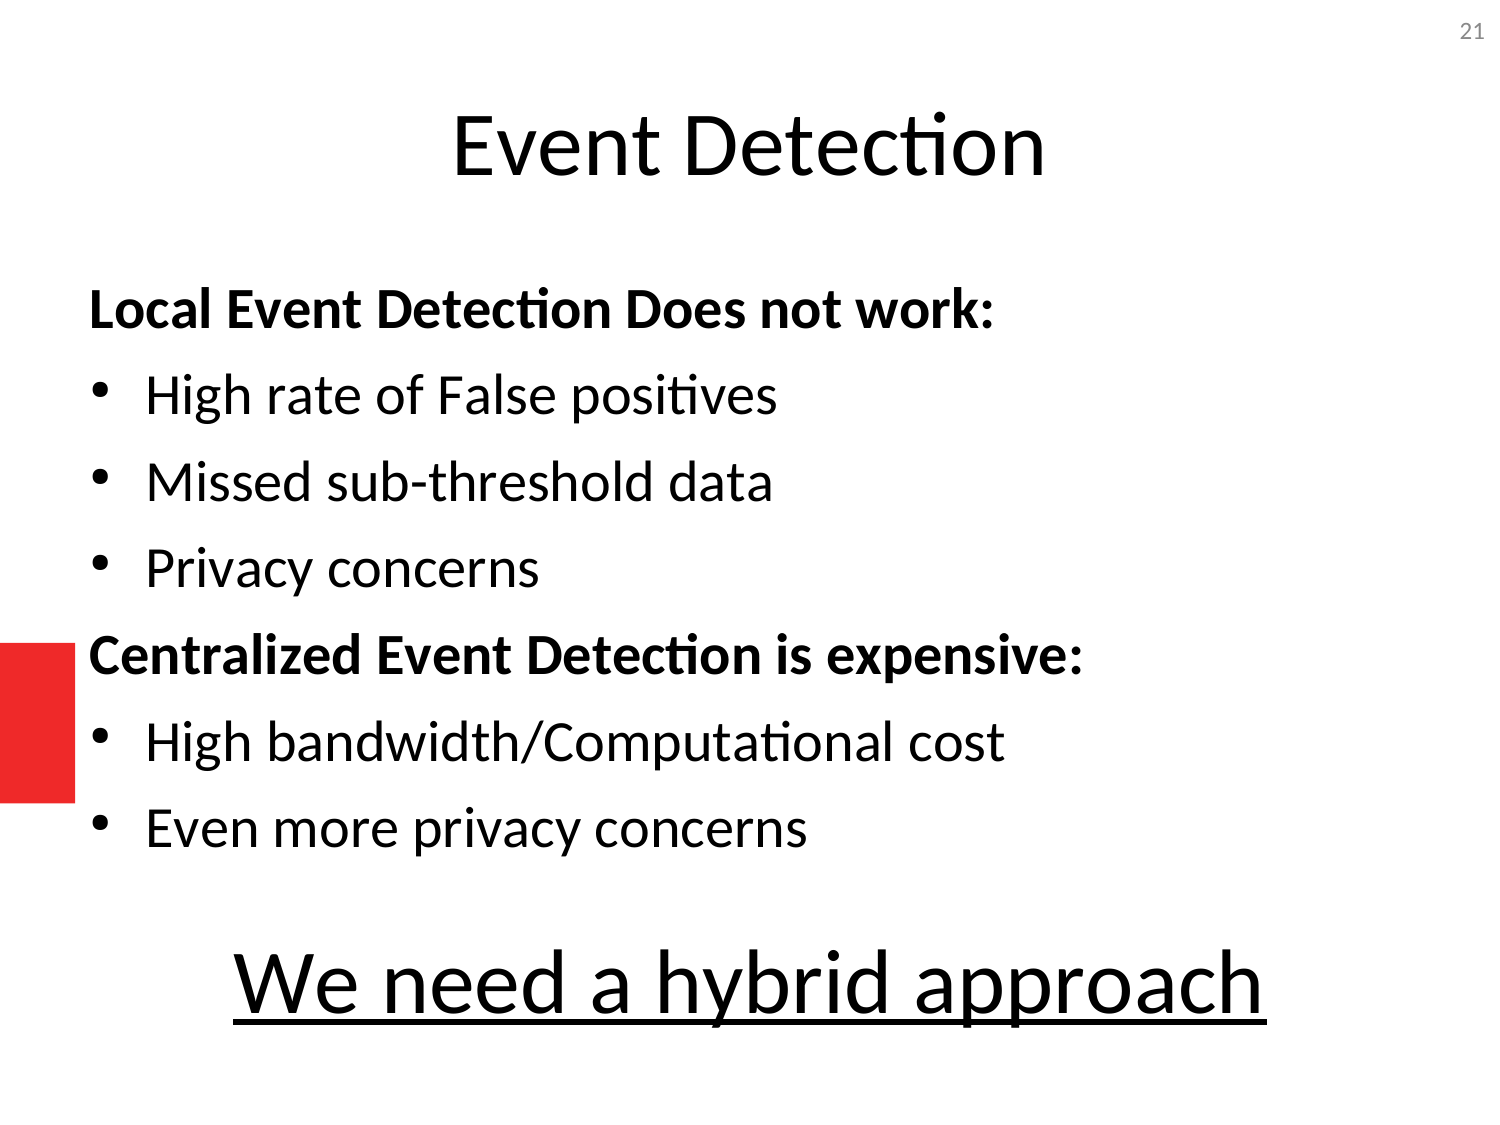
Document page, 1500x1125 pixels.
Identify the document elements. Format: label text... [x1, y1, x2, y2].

text_box <number> [1149, 0, 1500, 60]
text_box We need a hybrid approach [74, 882, 1426, 1071]
text_box Event Detection [75, 45, 1426, 233]
text_box Local Event Detection Does not work: High rate of False positives Missed sub-threshold data Privacy concerns Centralized Event Detection is expensive: High bandwidth/Computational cost Even more privacy concerns [75, 262, 1426, 882]
